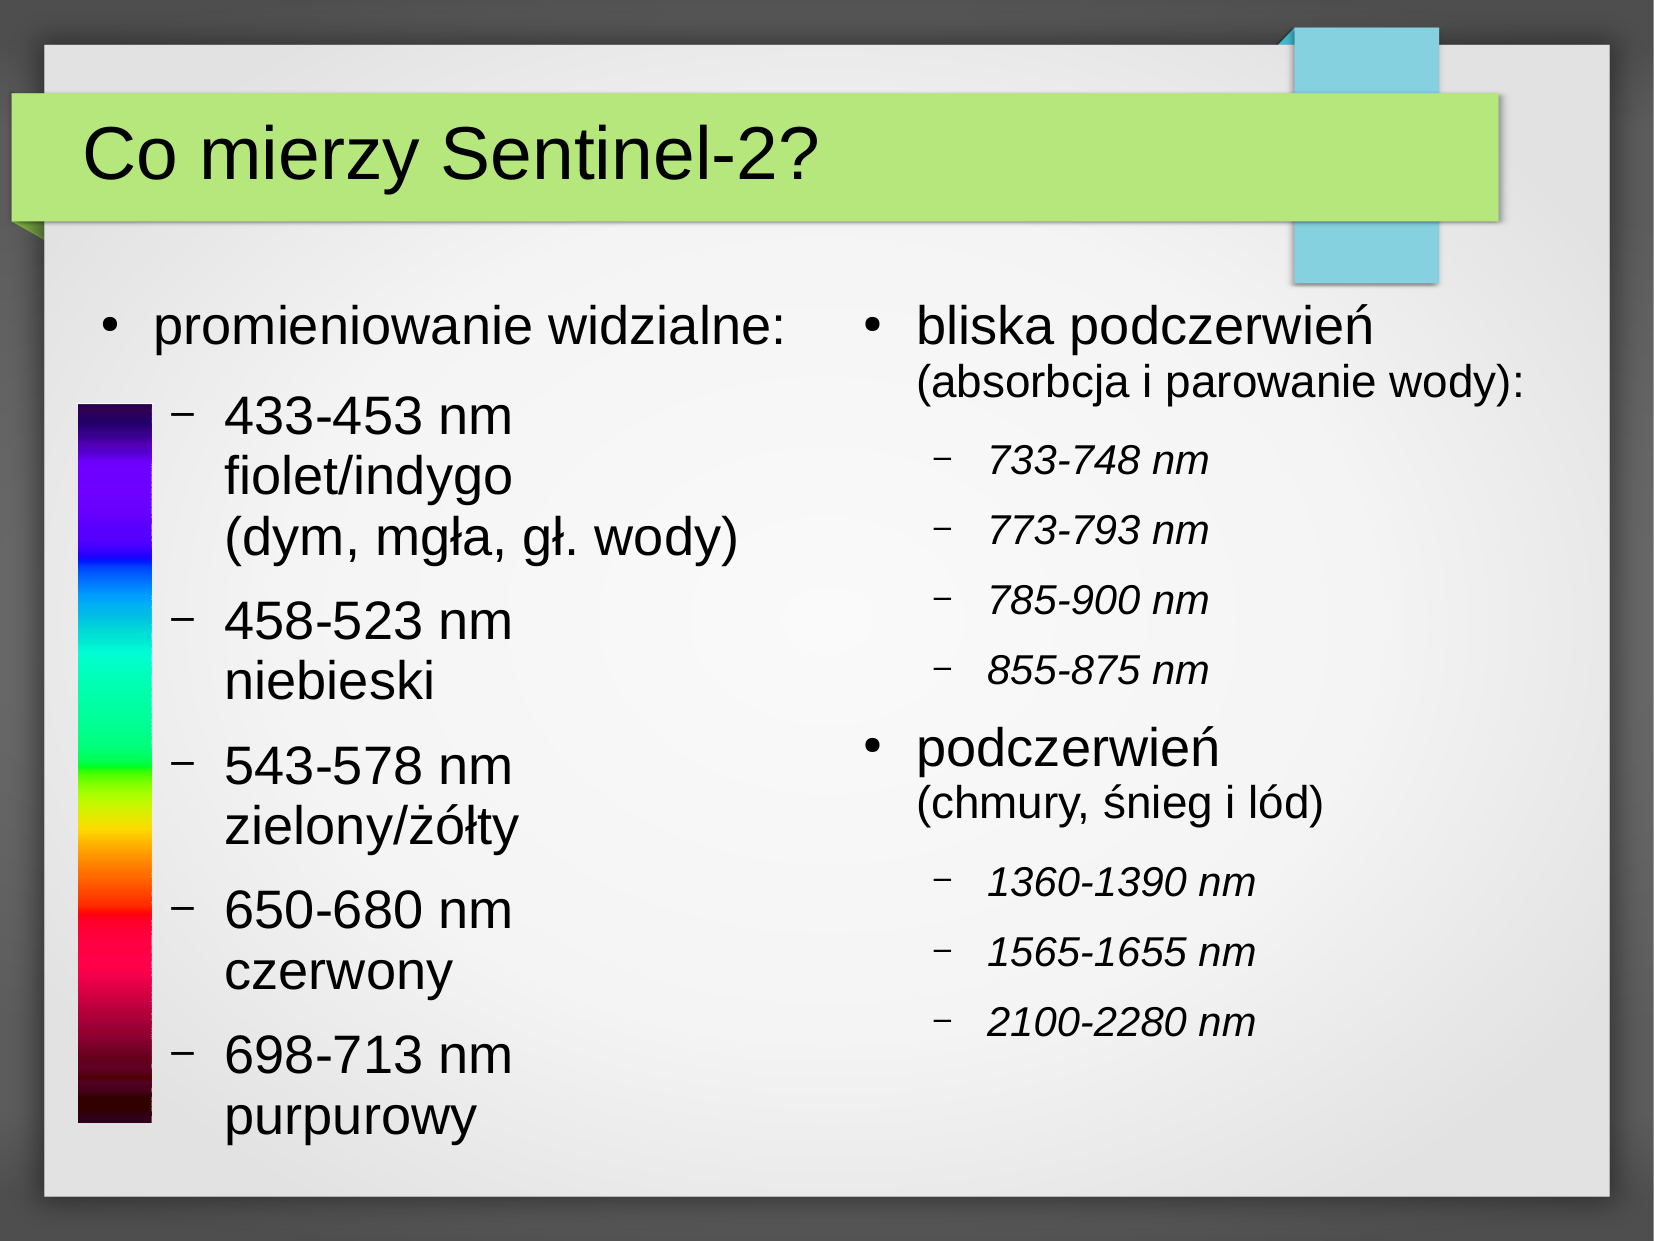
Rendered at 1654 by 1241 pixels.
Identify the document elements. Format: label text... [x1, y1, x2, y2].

picture [0, 0, 1654, 1241]
list bliska podczerwień (absorbcja i parowanie wody): 733-748 nm 773-793 nm 785-900 nm 855-875 nm podczerwień (chmury, śnieg i lód) 1360-1390 nm 1565-1655 nm 2100-2280 nm [845, 295, 1572, 1182]
list promieniowanie widzialne: 433-453 nm fiolet/indygo (dym, mgła, gł. wody) 458-523 nm niebieski 543-578 nm zielony/żółty 650-680 nm czerwony 698-713 nm purpurowy [82, 295, 809, 1182]
title Co mierzy Sentinel-2? [82, 94, 1264, 213]
